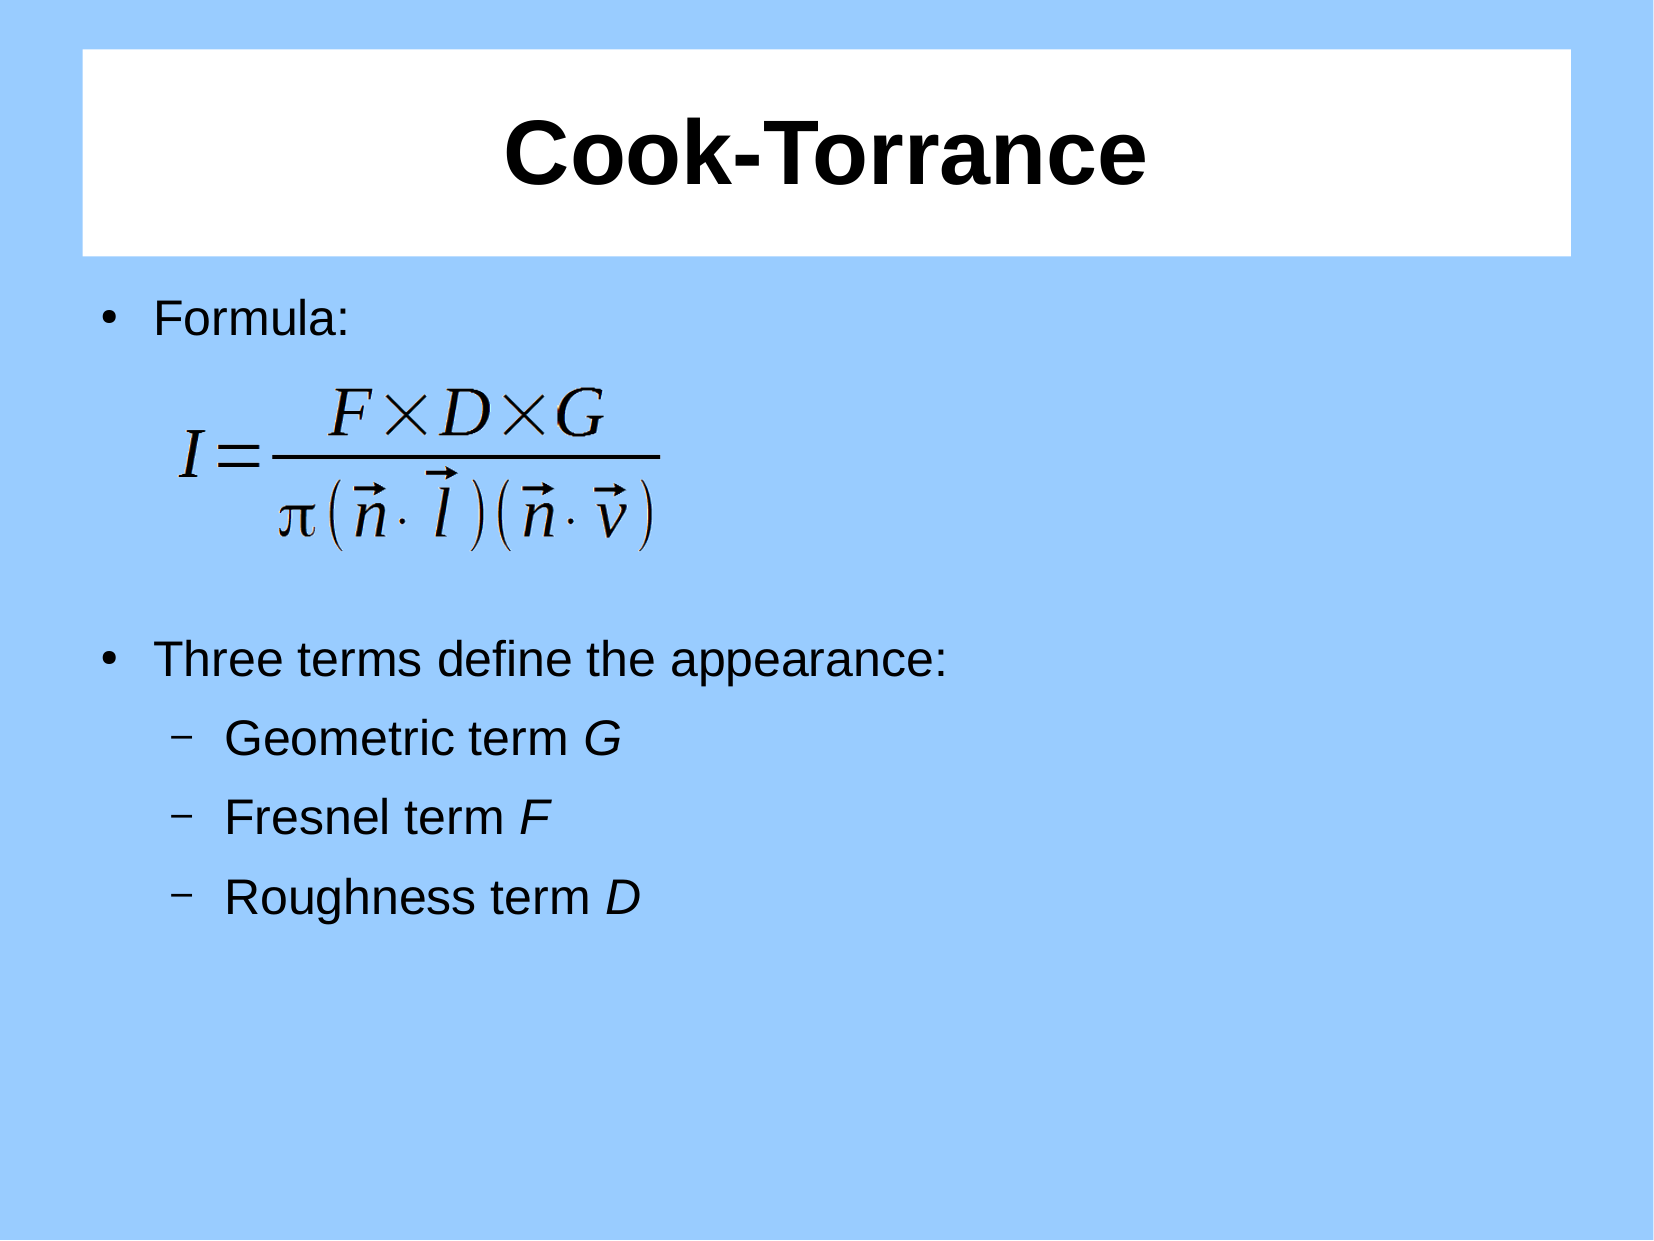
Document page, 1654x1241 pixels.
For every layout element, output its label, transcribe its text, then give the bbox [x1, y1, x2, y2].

title Cook-Torrance [82, 49, 1571, 257]
picture [170, 366, 674, 566]
list Formula: Three terms define the appearance: Geometric term G Fresnel term F Roughness term D [82, 290, 1571, 1170]
